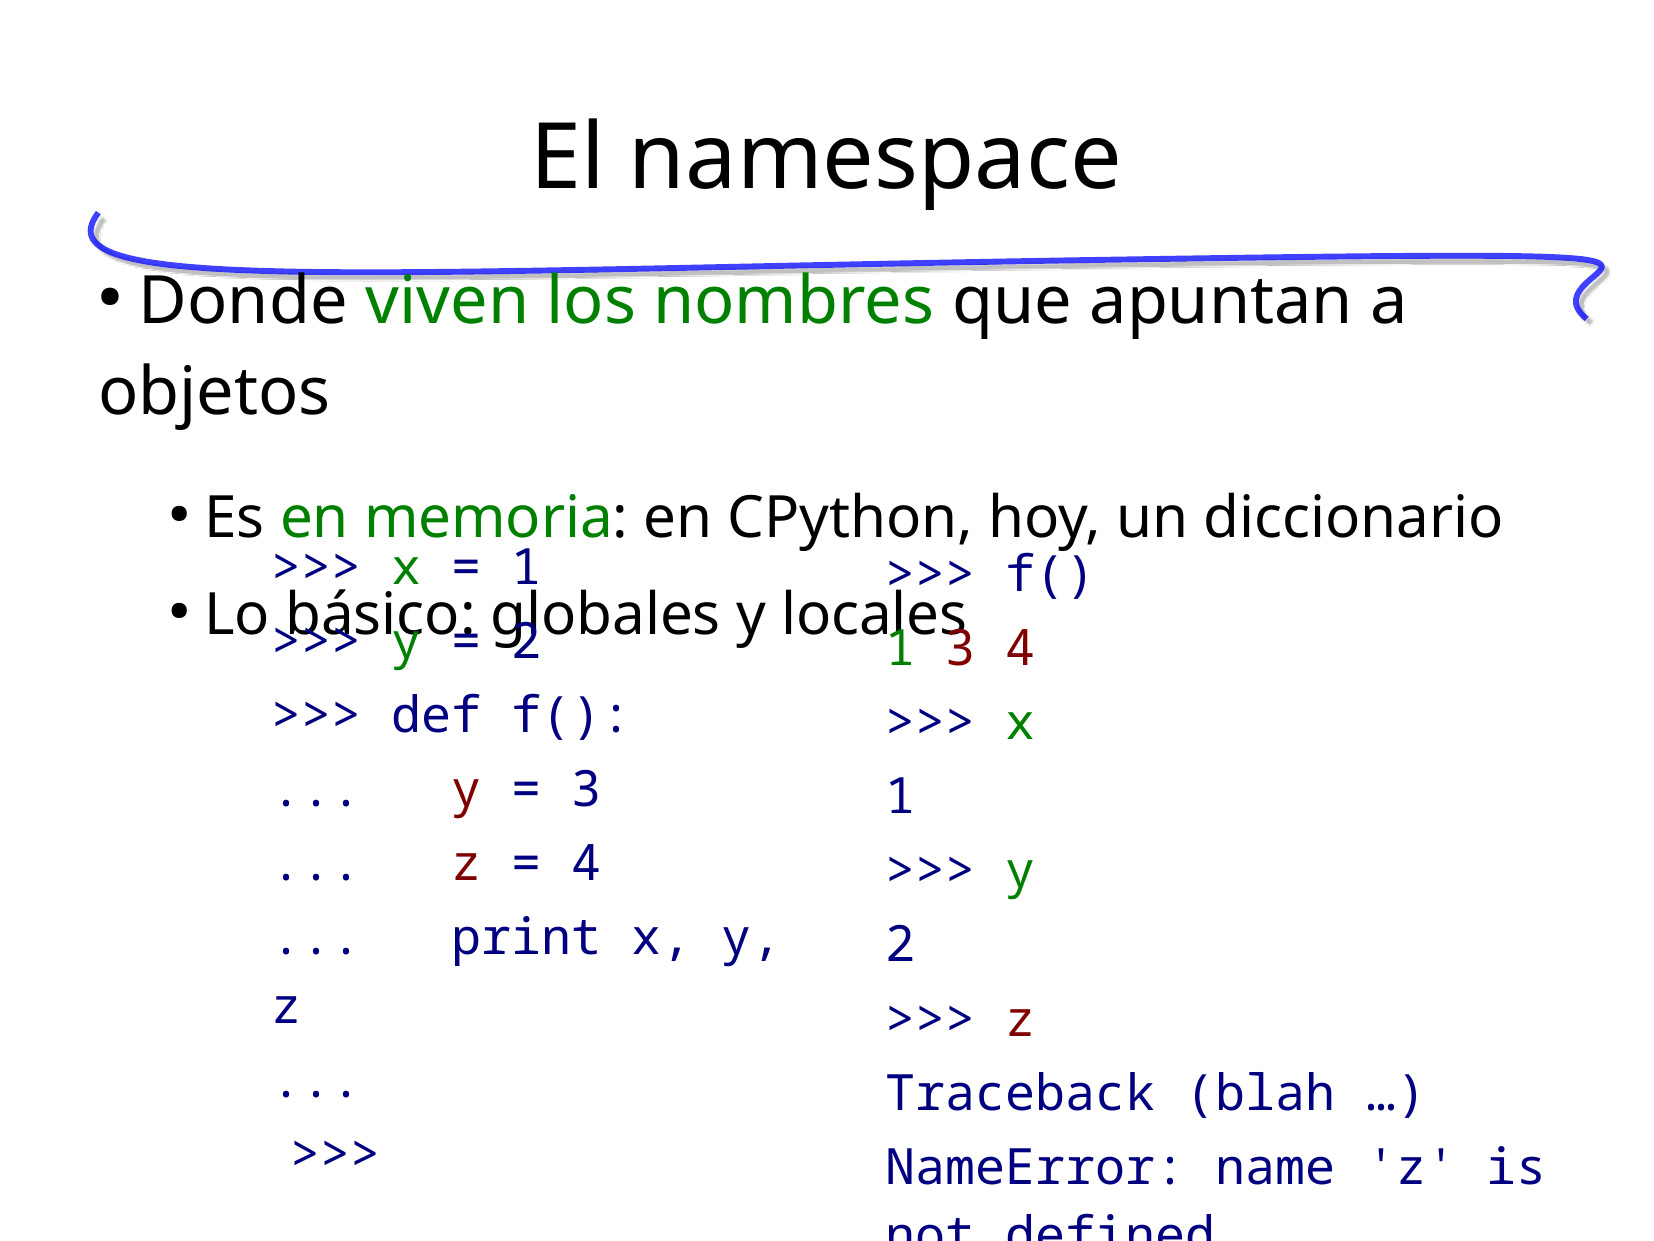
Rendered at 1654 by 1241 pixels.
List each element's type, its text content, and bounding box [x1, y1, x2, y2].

title El namespace [82, 49, 1571, 257]
text_box >>> x = 1 >>> y = 2 >>> def f(): ... y = 3 ... z = 4 ... print x, y, z ... >>> [200, 637, 814, 1080]
text_box >>> f() 1 3 4 >>> x 1 >>> y 2 >>> z Traceback (blah …) NameError: name 'z' is not defined [814, 637, 1607, 1241]
subtitle Donde viven los nombres que apuntan a objetos Es en memoria: en CPython, hoy, un diccionario Lo básico: globales y locales [98, 319, 1607, 585]
